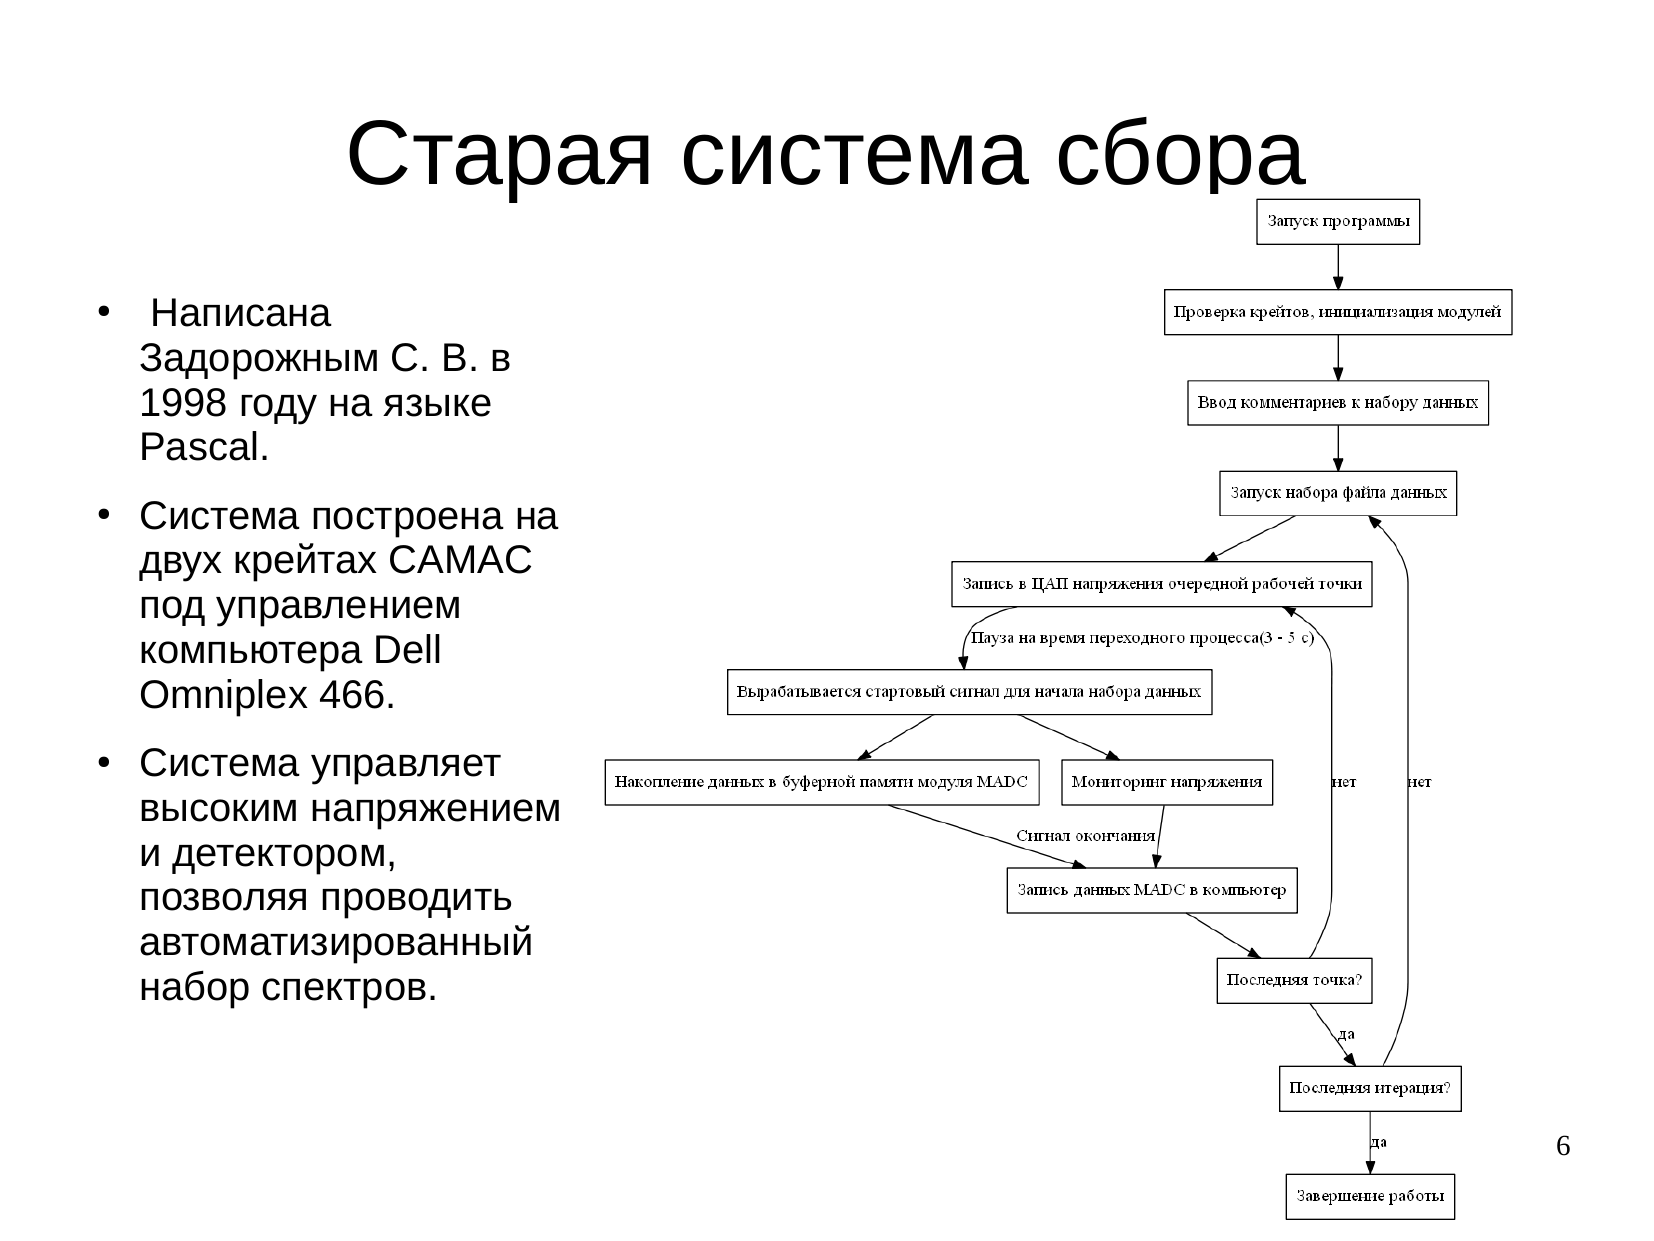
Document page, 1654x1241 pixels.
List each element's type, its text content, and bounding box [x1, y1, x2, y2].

picture [600, 194, 1516, 1224]
list Написана Задорожным С. В. в 1998 году на языке Pascal. Система построена на двух крейтах CAMAC под управлением компьютера Dell Omniplex 466. Система управляет высоким напряжением и детектором, позволяя проводить автоматизированный набор спектров. [82, 290, 571, 1010]
title Старая система сбора [82, 49, 1571, 257]
